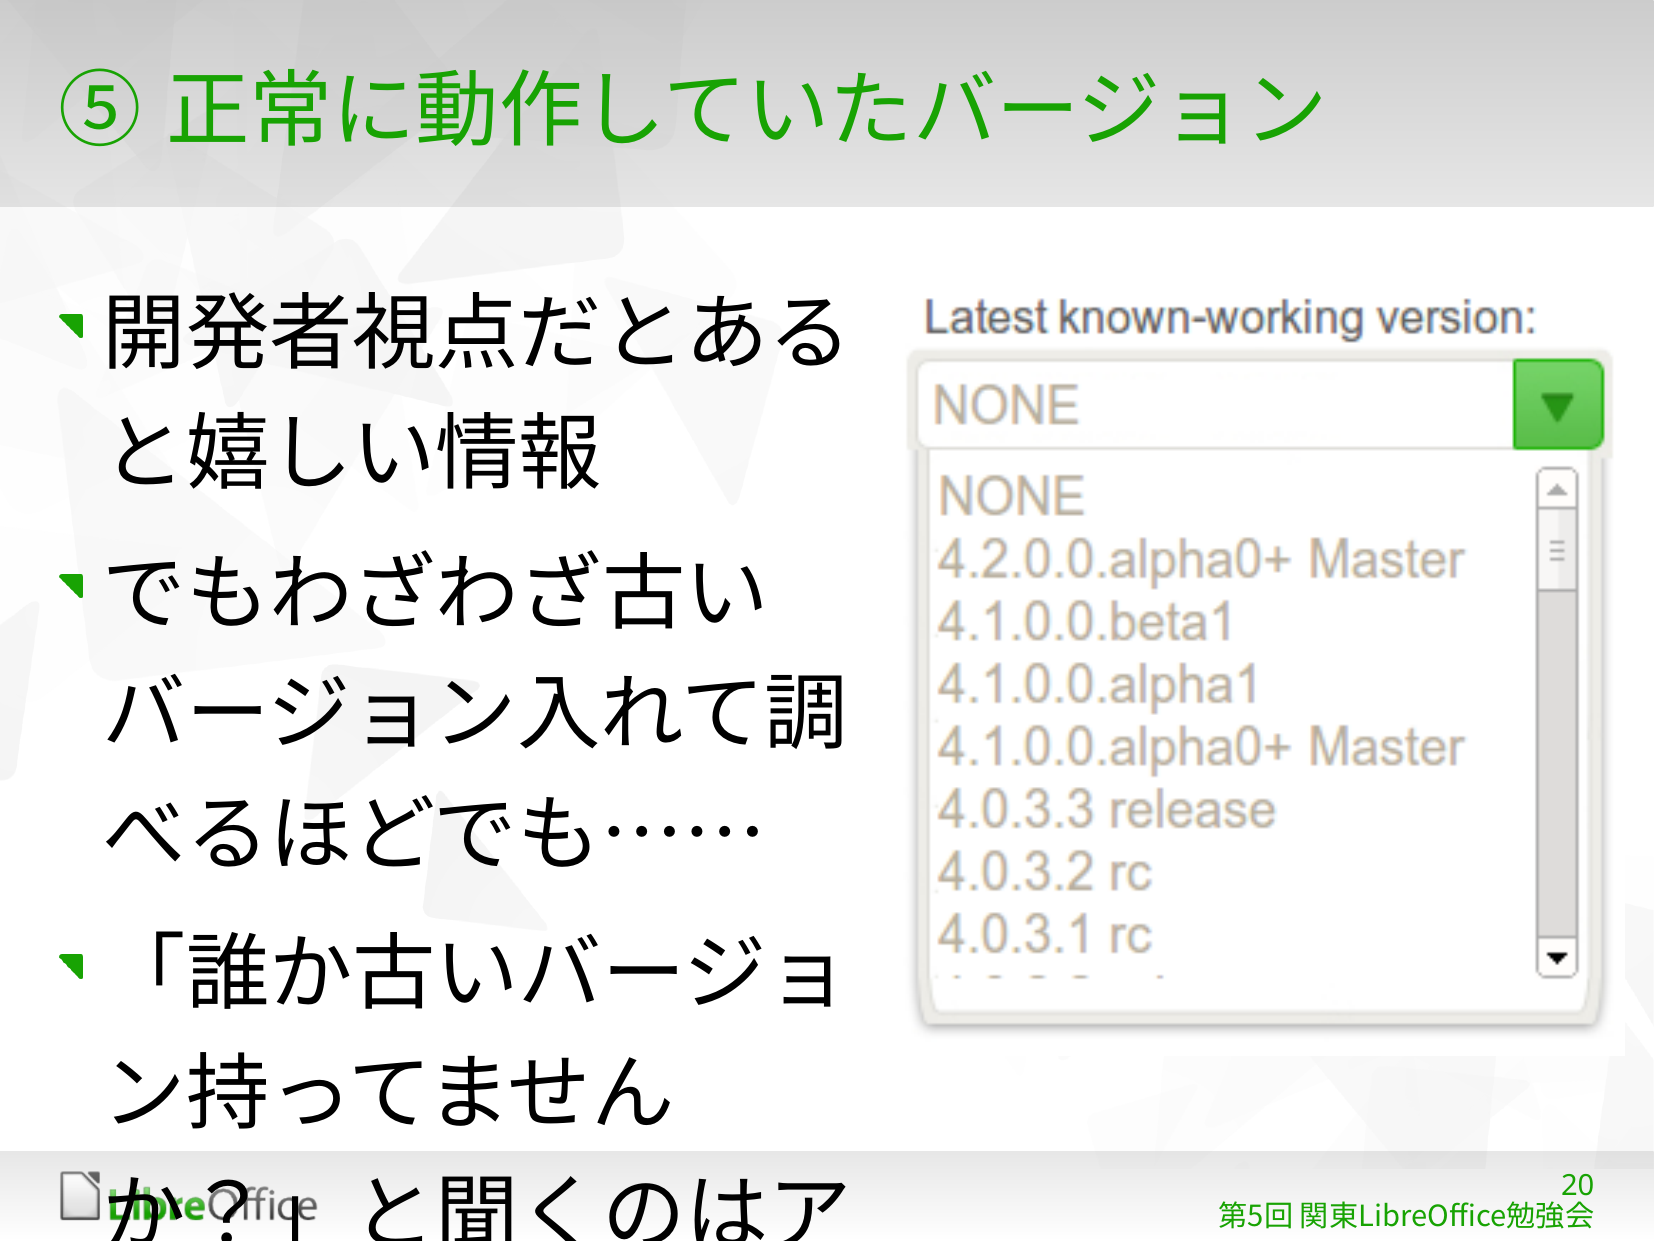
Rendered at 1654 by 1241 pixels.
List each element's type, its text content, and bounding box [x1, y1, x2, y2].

title ⑤正常に動作していたバージョン [59, 29, 1595, 178]
picture [0, 0, 783, 931]
picture [885, 283, 1654, 1169]
picture [41, 1152, 337, 1240]
picture [120, 1200, 152, 1240]
list 開発者視点だとあると嬉しい情報 でもわざわざ古いバージョン入れて調べるほどでも…… 「誰か古いバージョン持ってませんか？」と聞くのはアリかも 不明ならNONEで可 [59, 265, 857, 1132]
